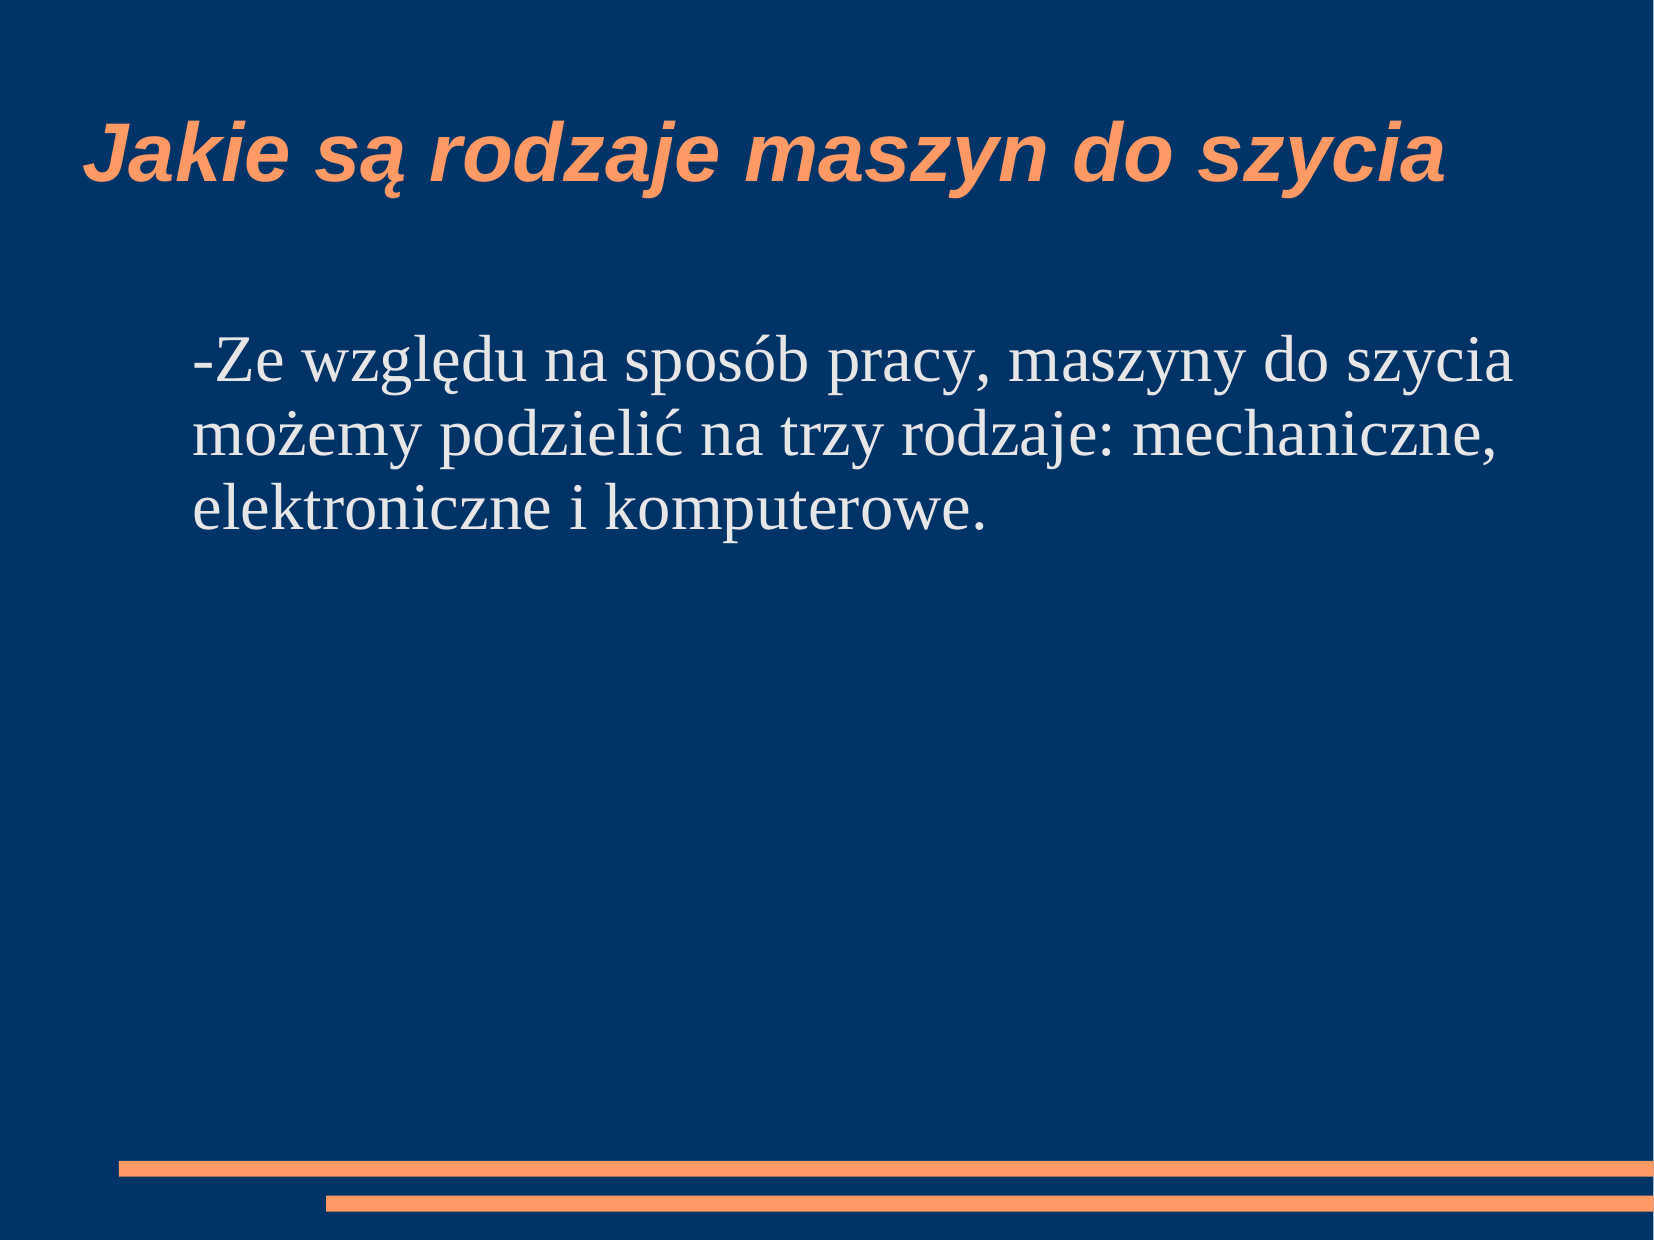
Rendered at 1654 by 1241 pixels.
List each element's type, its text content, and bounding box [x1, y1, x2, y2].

title Jakie są rodzaje maszyn do szycia [82, 49, 1571, 257]
list -Ze względu na sposób pracy, maszyny do szycia możemy podzielić na trzy rodzaje: mechaniczne, elektroniczne i komputerowe. [121, 321, 1561, 1132]
